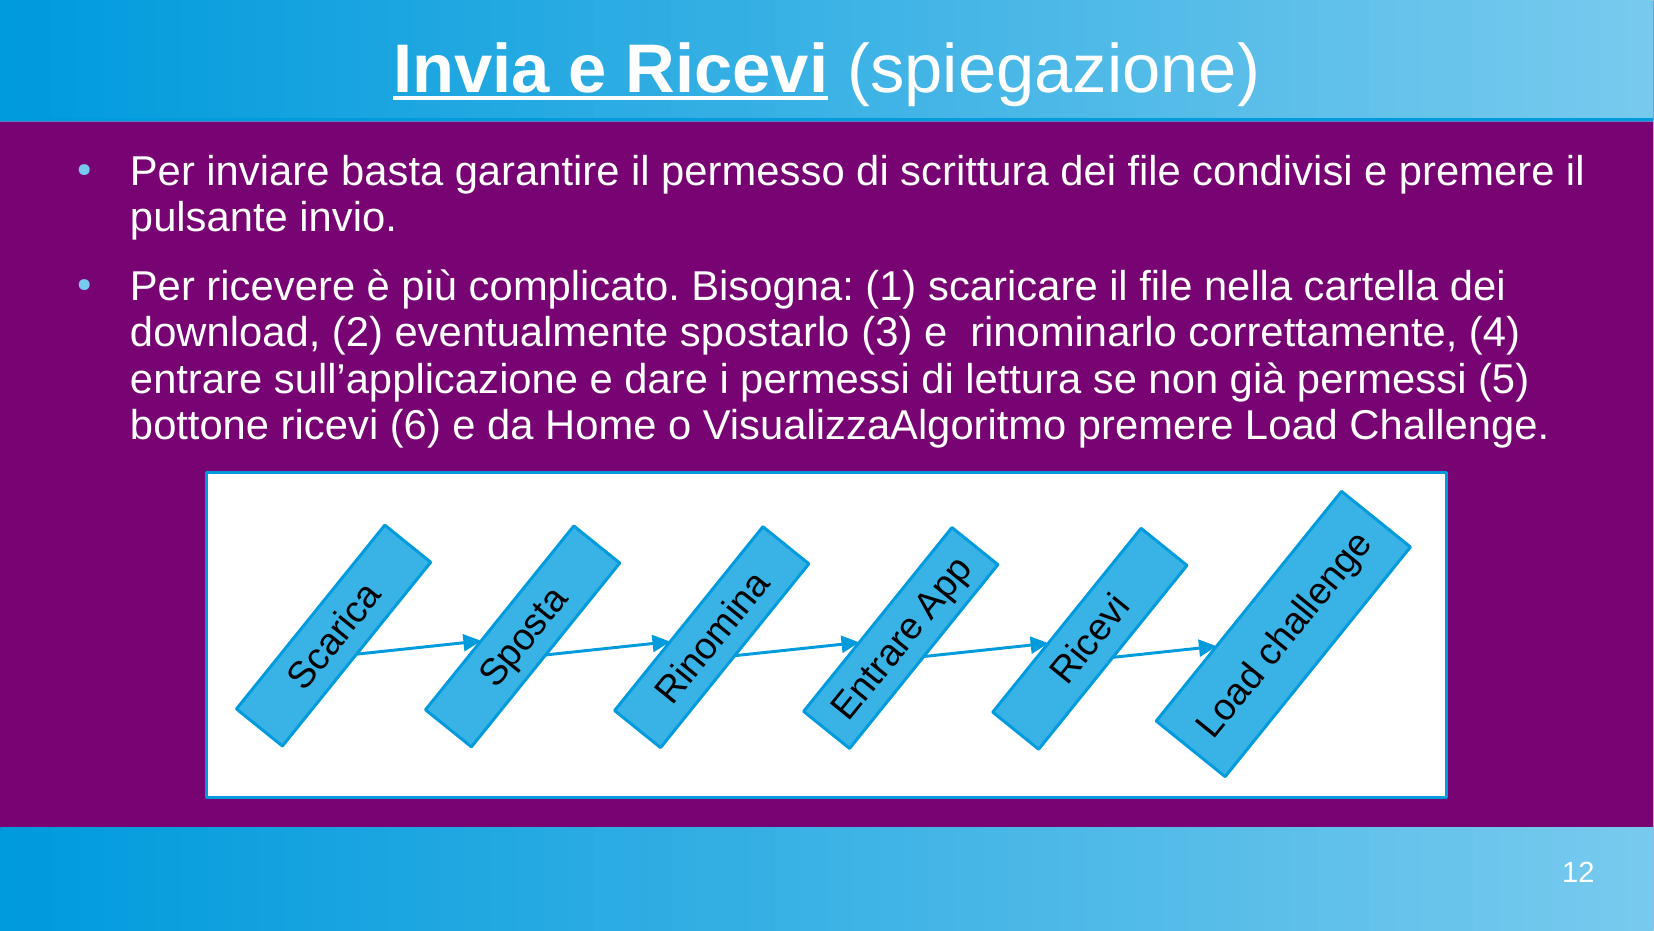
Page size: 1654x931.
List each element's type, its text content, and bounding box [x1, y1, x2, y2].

text_box [206, 472, 1447, 798]
text_box Scarica [236, 525, 431, 747]
text_box Load challenge [1156, 491, 1411, 777]
title Invia e Ricevi (spiegazione) [59, 29, 1595, 108]
list Per inviare basta garantire il permesso di scrittura dei file condivisi e premere il pulsante invio. Per ricevere è più complicato. Bisogna: (1) scaricare il file nella cartella dei download, (2) eventualmente spostarlo (3) e rinominarlo correttamente, (4) entrare sull’applicazione e dare i permessi di lettura se non già permessi (5) bottone ricevi (6) e da Home o VisualizzaAlgoritmo premere Load Challenge. [59, 147, 1595, 443]
text_box Rinomina [614, 526, 809, 748]
text_box Ricevi [992, 528, 1188, 750]
text_box Sposta [425, 525, 620, 747]
text_box Entrare App [803, 527, 998, 749]
